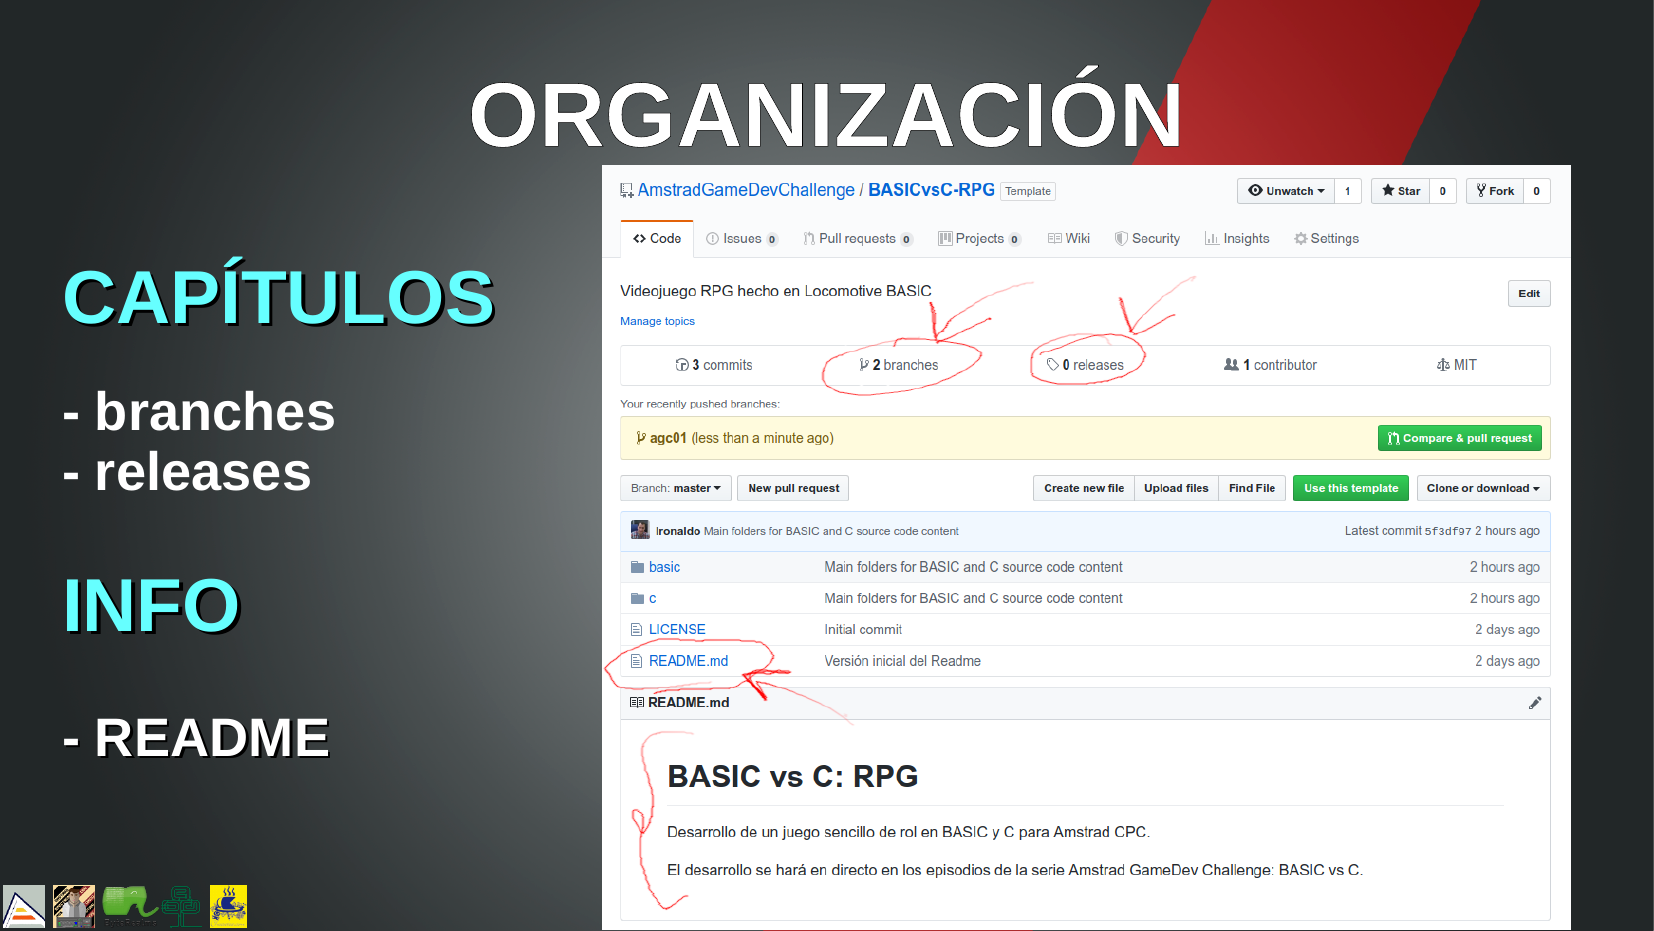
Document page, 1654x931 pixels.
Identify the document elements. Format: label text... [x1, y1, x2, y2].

text_box CAPÍTULOS - branches - releases INFO - README [47, 248, 602, 776]
title ORGANIZACIÓN [82, 37, 1571, 193]
picture [0, 0, 1654, 931]
